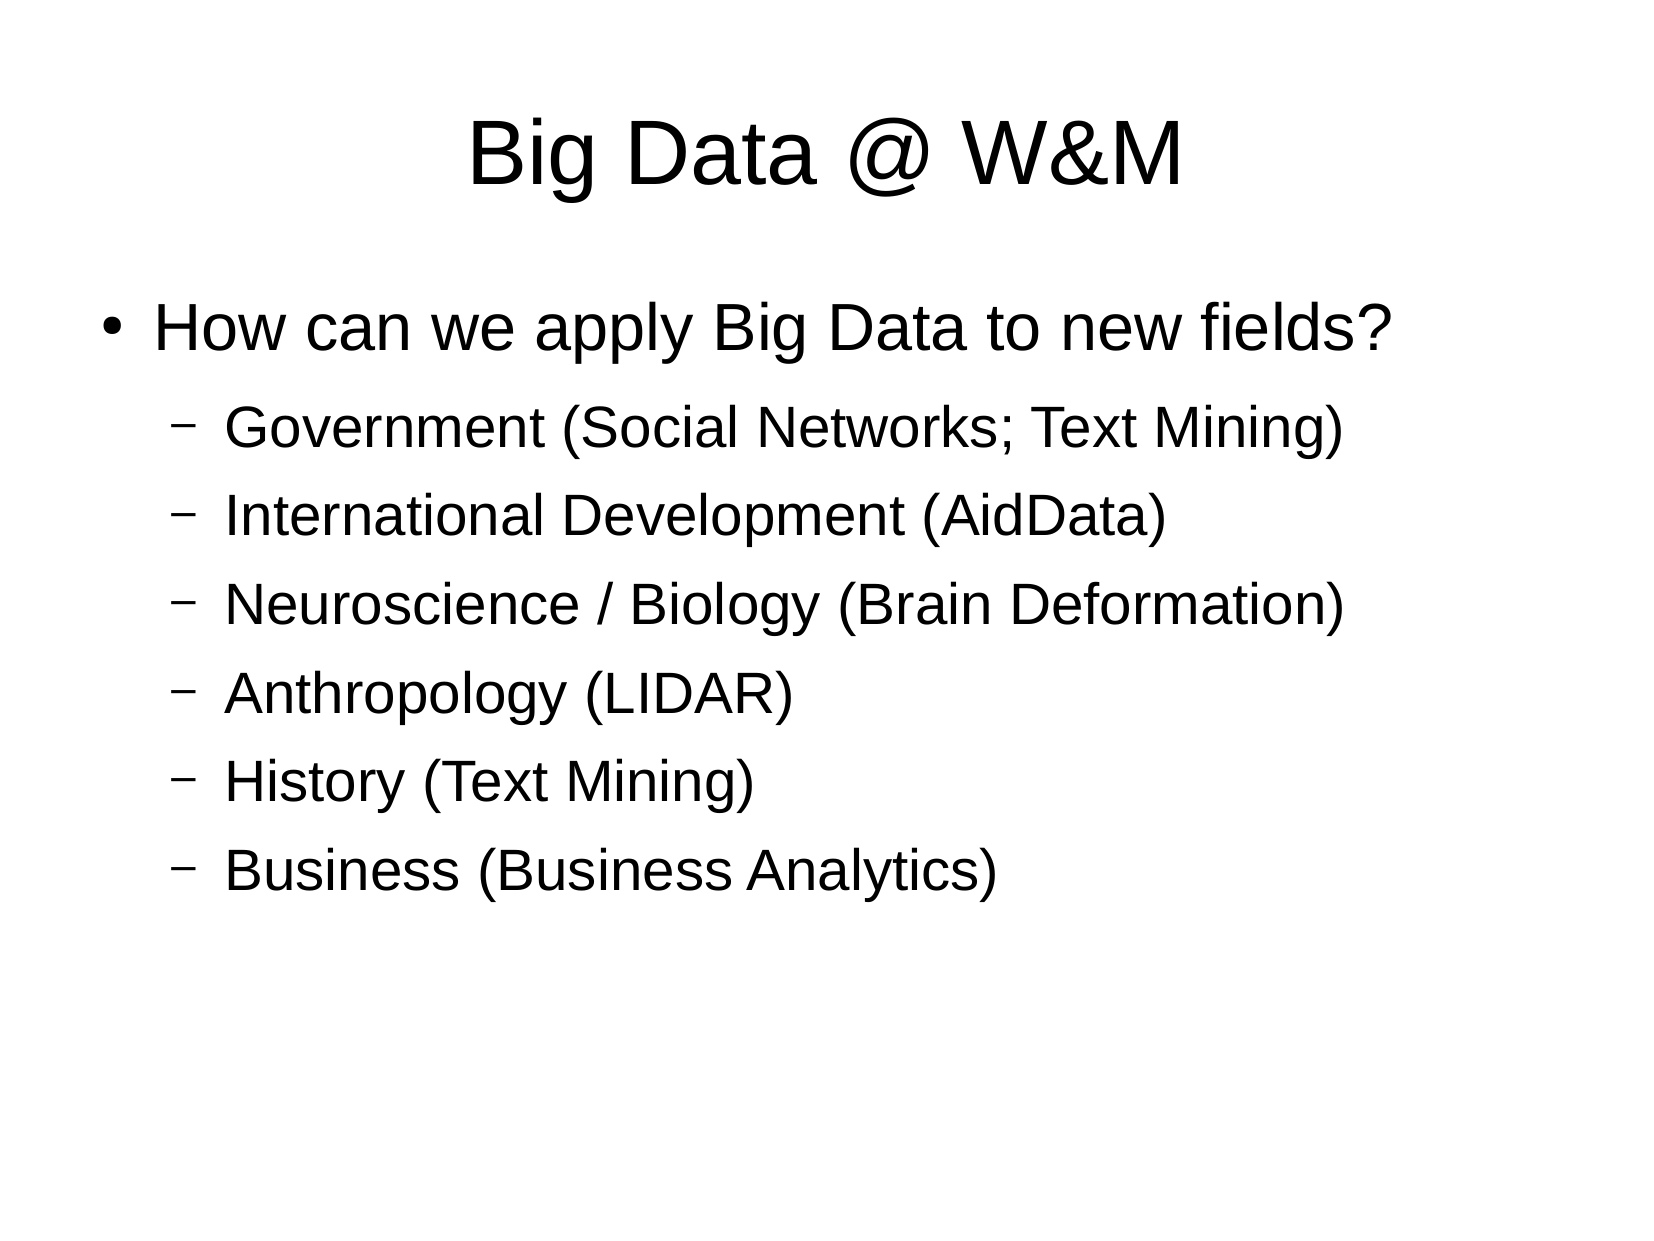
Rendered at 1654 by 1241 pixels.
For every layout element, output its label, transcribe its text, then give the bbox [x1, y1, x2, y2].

title Big Data @ W&M [82, 49, 1571, 257]
list How can we apply Big Data to new fields? Government (Social Networks; Text Mining) International Development (AidData) Neuroscience / Biology (Brain Deformation) Anthropology (LIDAR) History (Text Mining) Business (Business Analytics) [82, 290, 1571, 1010]
